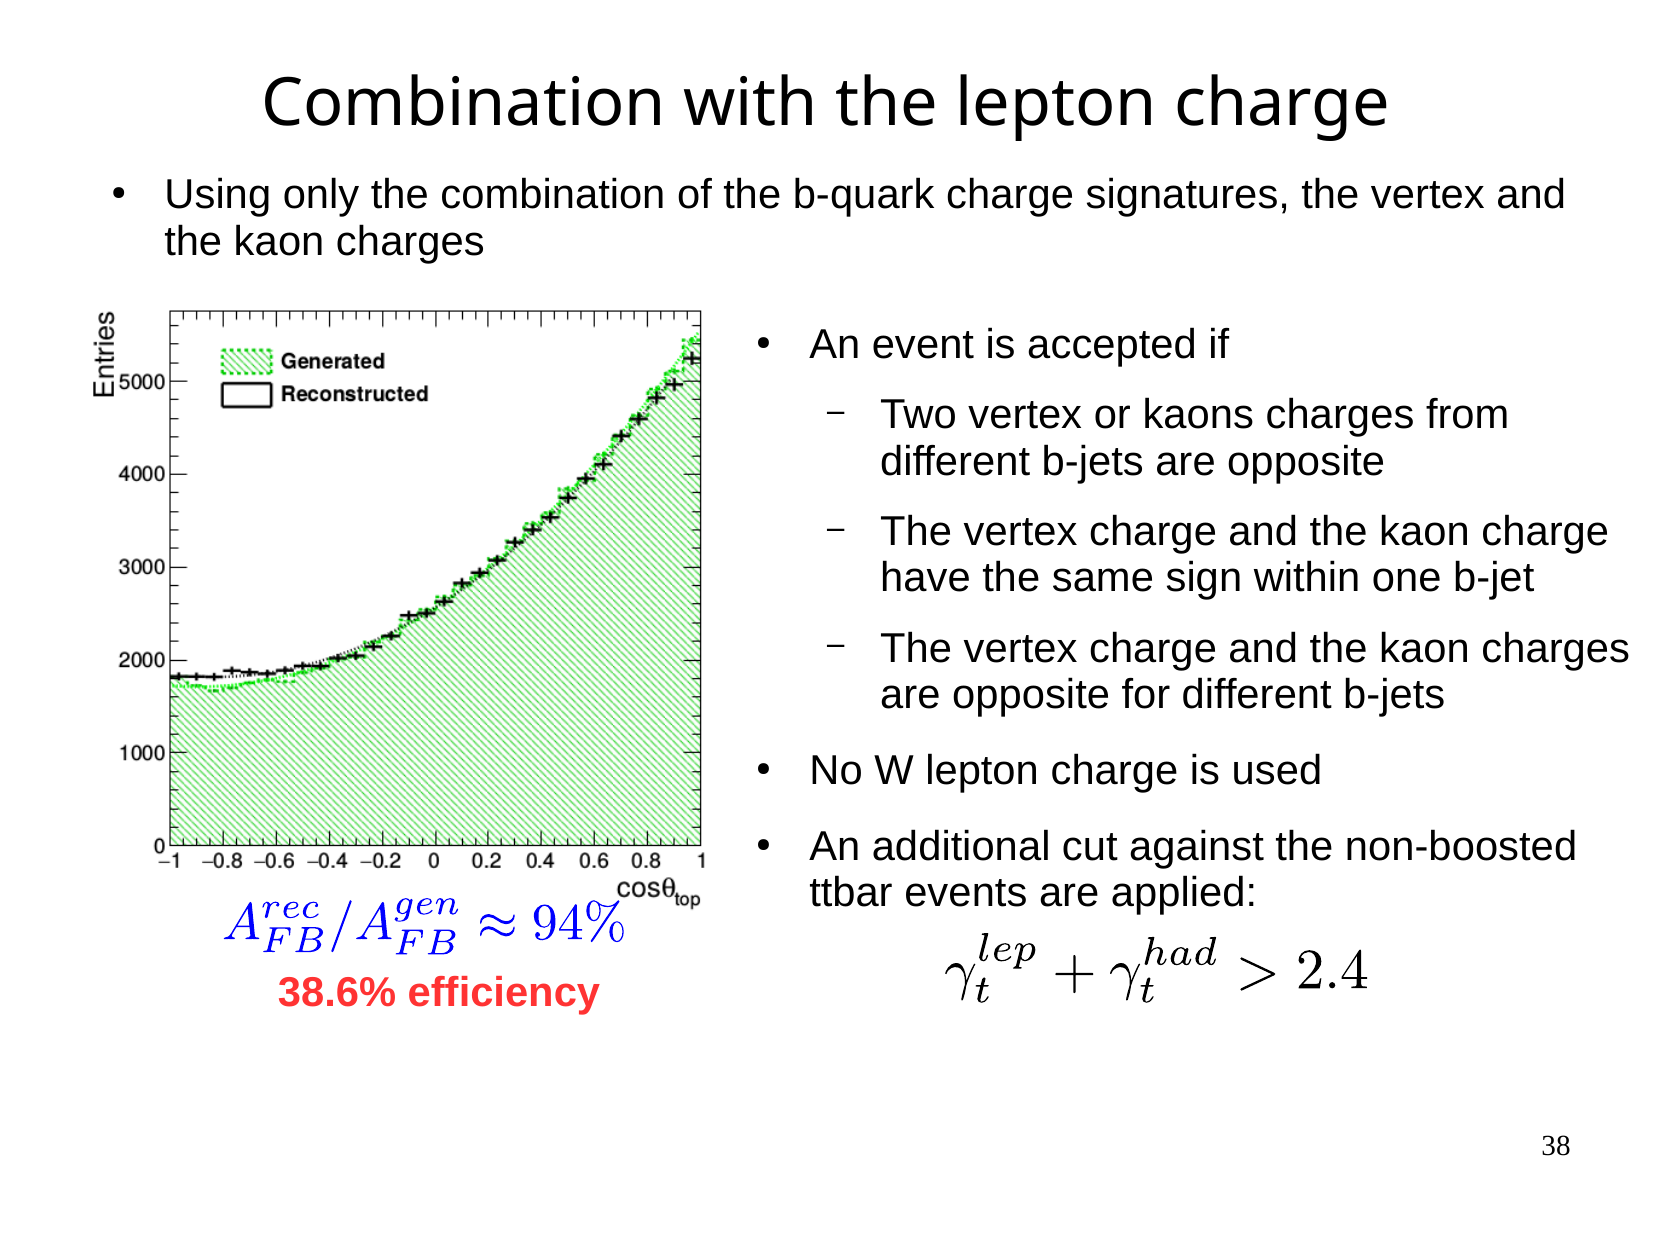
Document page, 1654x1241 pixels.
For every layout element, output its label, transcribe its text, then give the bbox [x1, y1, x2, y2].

text_box [944, 933, 1369, 1003]
title Combination with the lepton charge [82, 49, 1571, 151]
text_box 38.6% efficiency [263, 961, 616, 1024]
list An event is accepted if Two vertex or kaons charges from different b-jets are opposite The vertex charge and the kaon charge have the same sign within one b-jet The vertex charge and the kaon charges are opposite for different b-jets No W lepton charge is used An additional cut against the non-boosted ttbar events are applied: [738, 321, 1650, 1159]
text_box [221, 898, 627, 955]
picture [84, 302, 715, 918]
list Using only the combination of the b-quark charge signatures, the vertex and the kaon charges [93, 171, 1605, 319]
